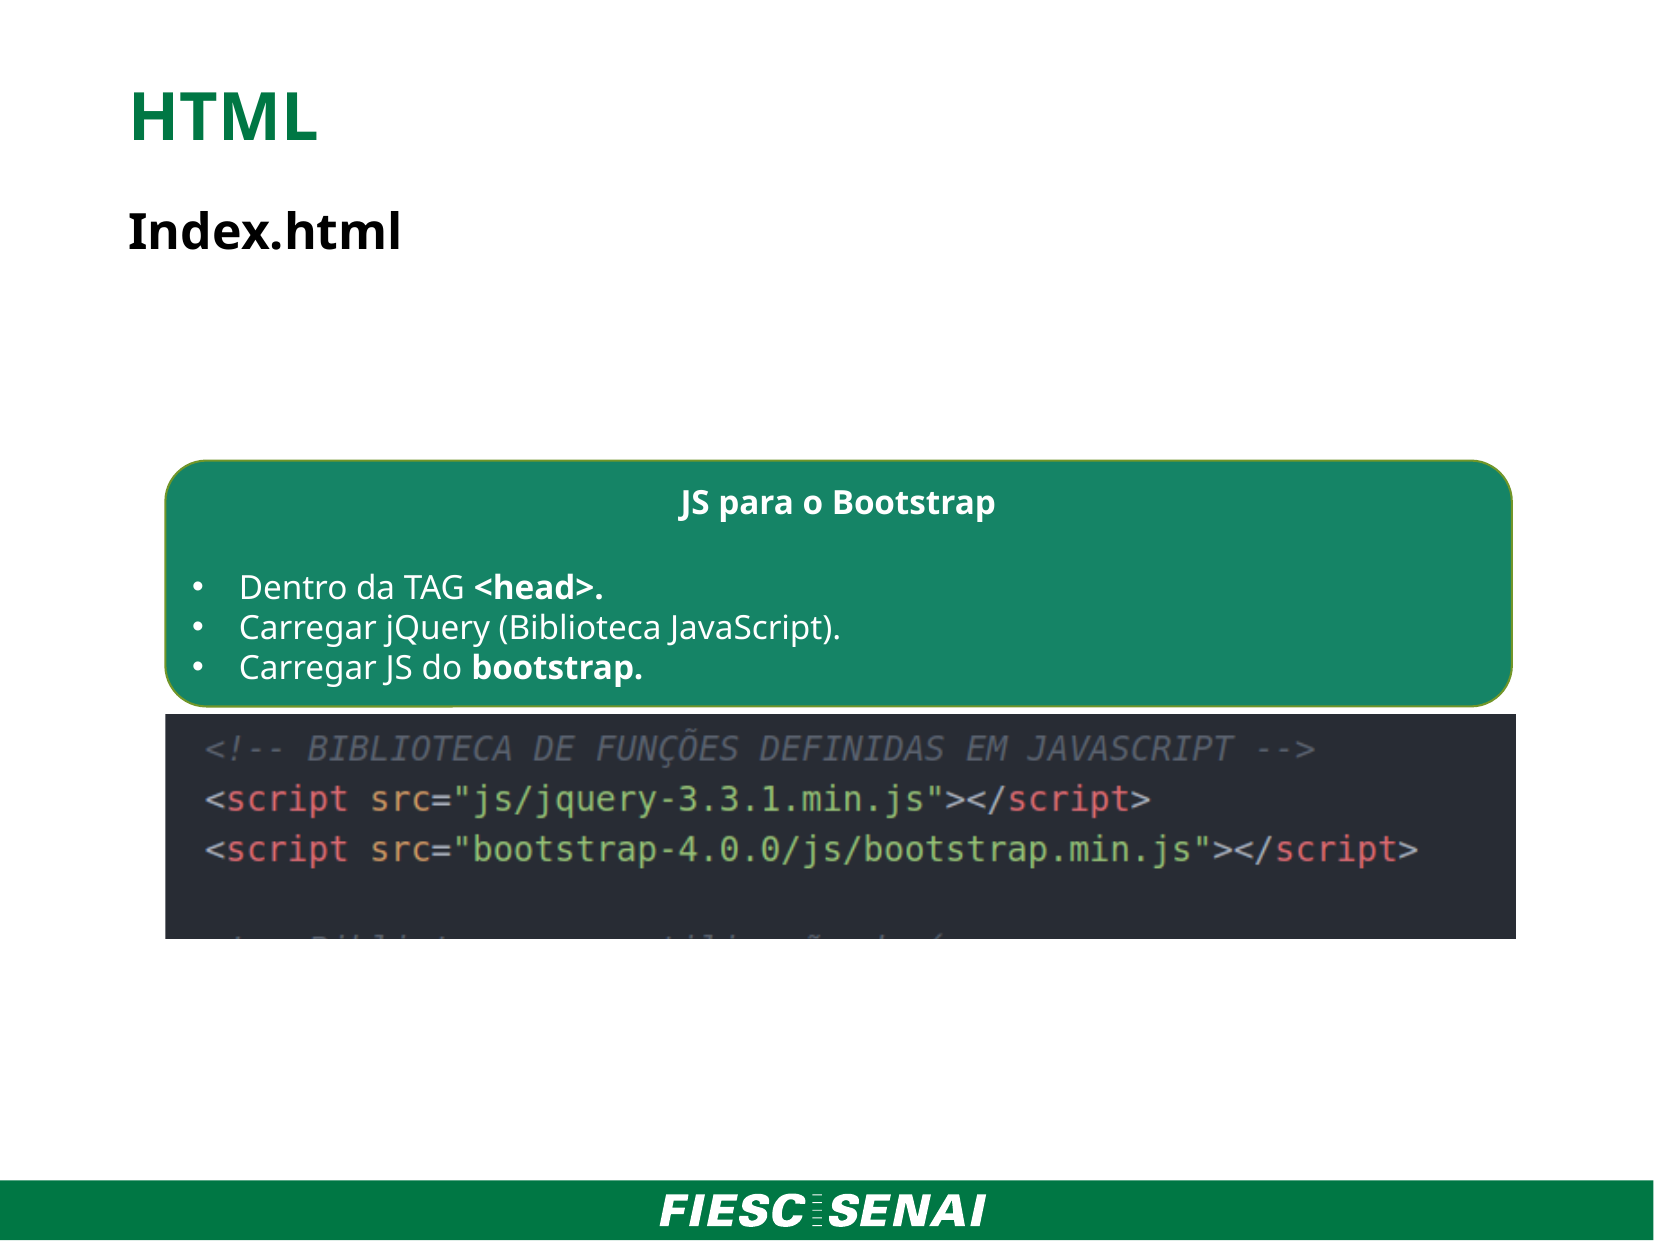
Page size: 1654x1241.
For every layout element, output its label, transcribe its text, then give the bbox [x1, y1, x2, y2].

list Index.html [113, 200, 1540, 1117]
title HTML [113, 39, 1540, 200]
picture [165, 714, 1516, 939]
text_box JS para o Bootstrap Dentro da TAG <head>. Carregar jQuery (Biblioteca JavaScript). Carregar JS do bootstrap. [165, 460, 1512, 707]
